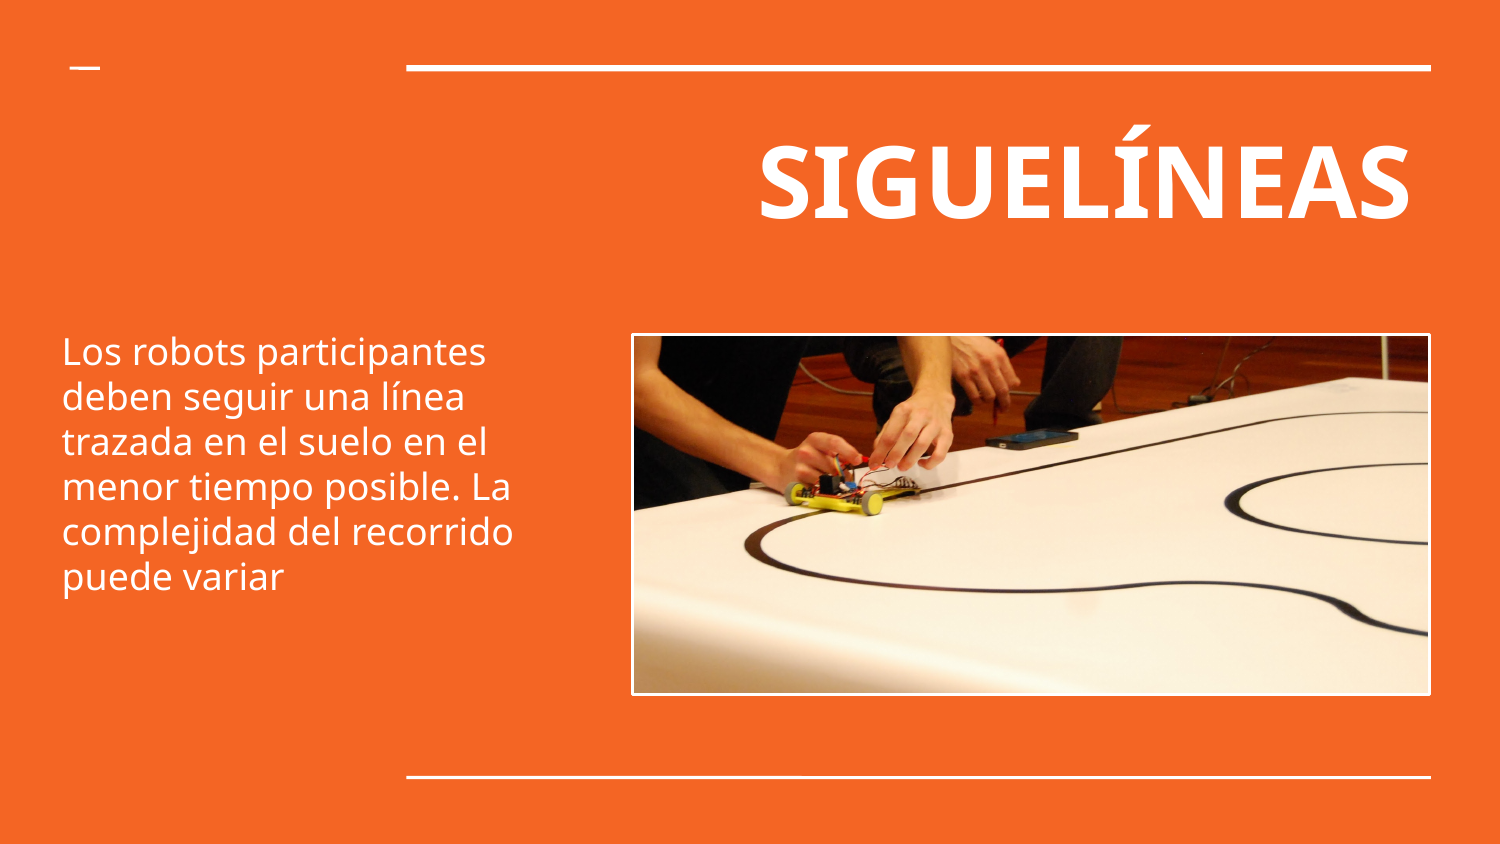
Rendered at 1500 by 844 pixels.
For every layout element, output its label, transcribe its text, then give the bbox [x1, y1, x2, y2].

subtitle Los robots participantes deben seguir una línea trazada en el suelo en el menor tiempo posible. La complejidad del recorrido puede variar [46, 267, 615, 577]
title SIGUELÍNEAS [389, 103, 1428, 243]
picture [633, 335, 1428, 694]
